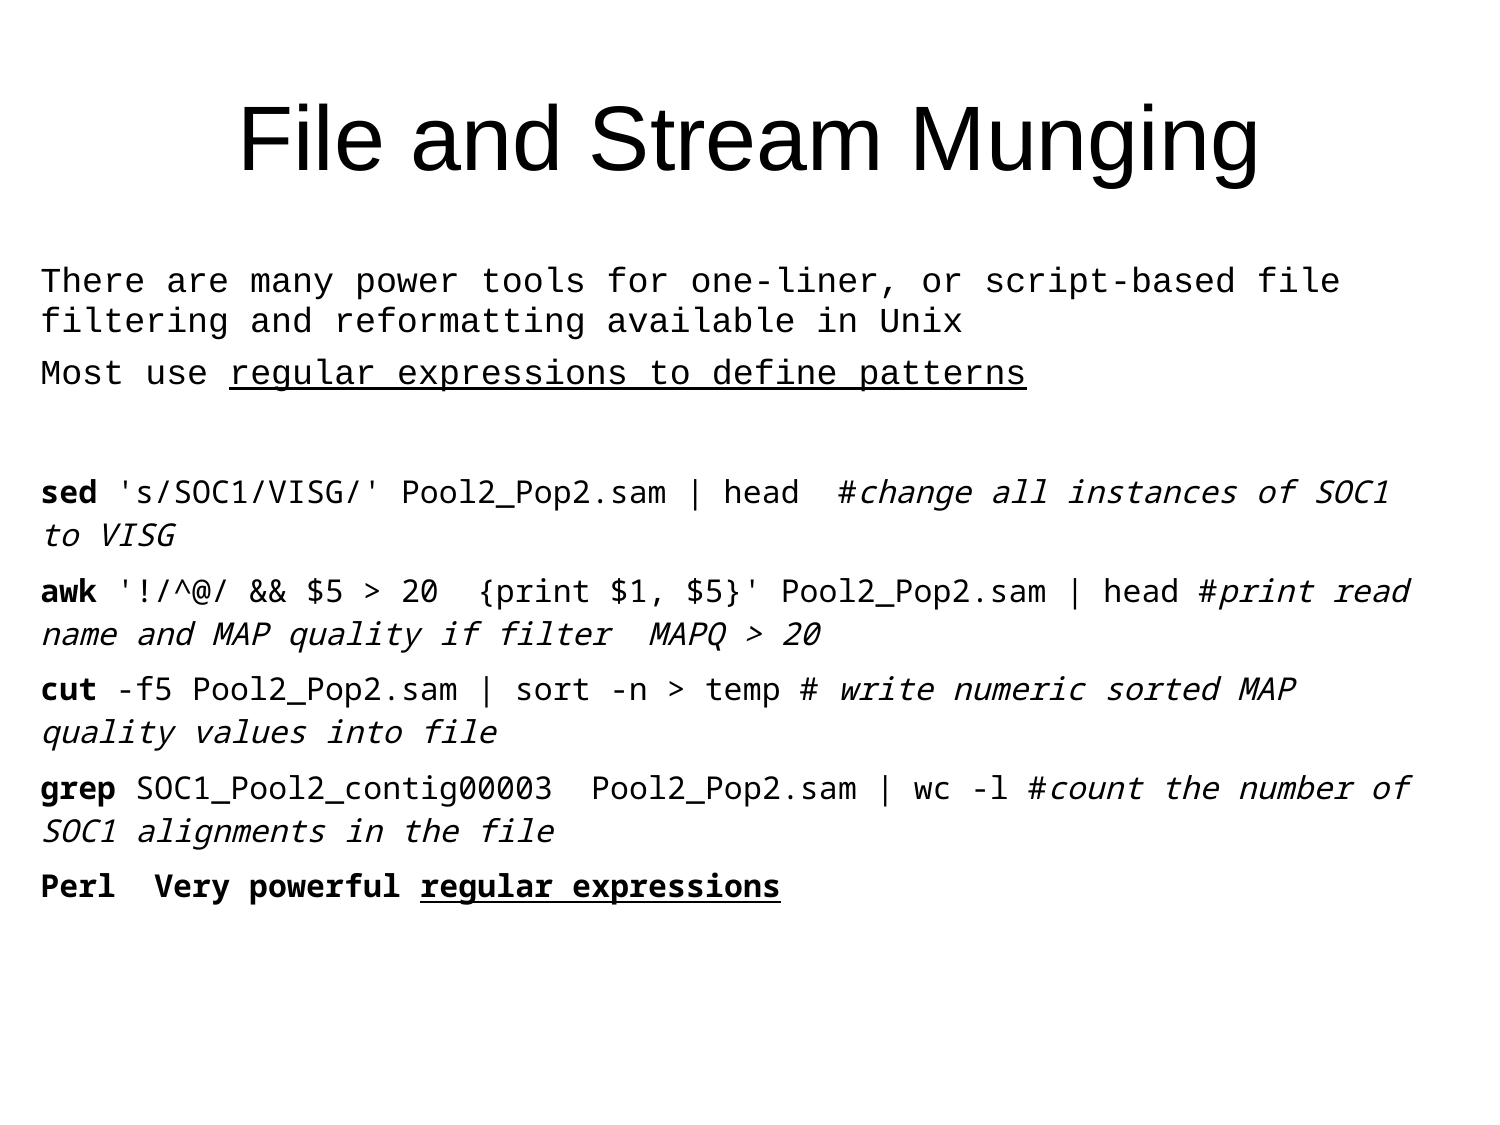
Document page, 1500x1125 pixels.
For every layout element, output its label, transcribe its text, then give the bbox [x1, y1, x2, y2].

title File and Stream Munging [75, 44, 1425, 233]
list There are many power tools for one-liner, or script-based file filtering and reformatting available in Unix Most use regular expressions to define patterns sed 's/SOC1/VISG/' Pool2_Pop2.sam | head #change all instances of SOC1 to VISG awk '!/^@/ && $5 > 20 {print $1, $5}' Pool2_Pop2.sam | head #print read name and MAP quality if filter MAPQ > 20 cut -f5 Pool2_Pop2.sam | sort -n > temp # write numeric sorted MAP quality values into file grep SOC1_Pool2_contig00003 Pool2_Pop2.sam | wc -l #count the number of SOC1 alignments in the file Perl Very powerful regular expressions [40, 263, 1425, 916]
